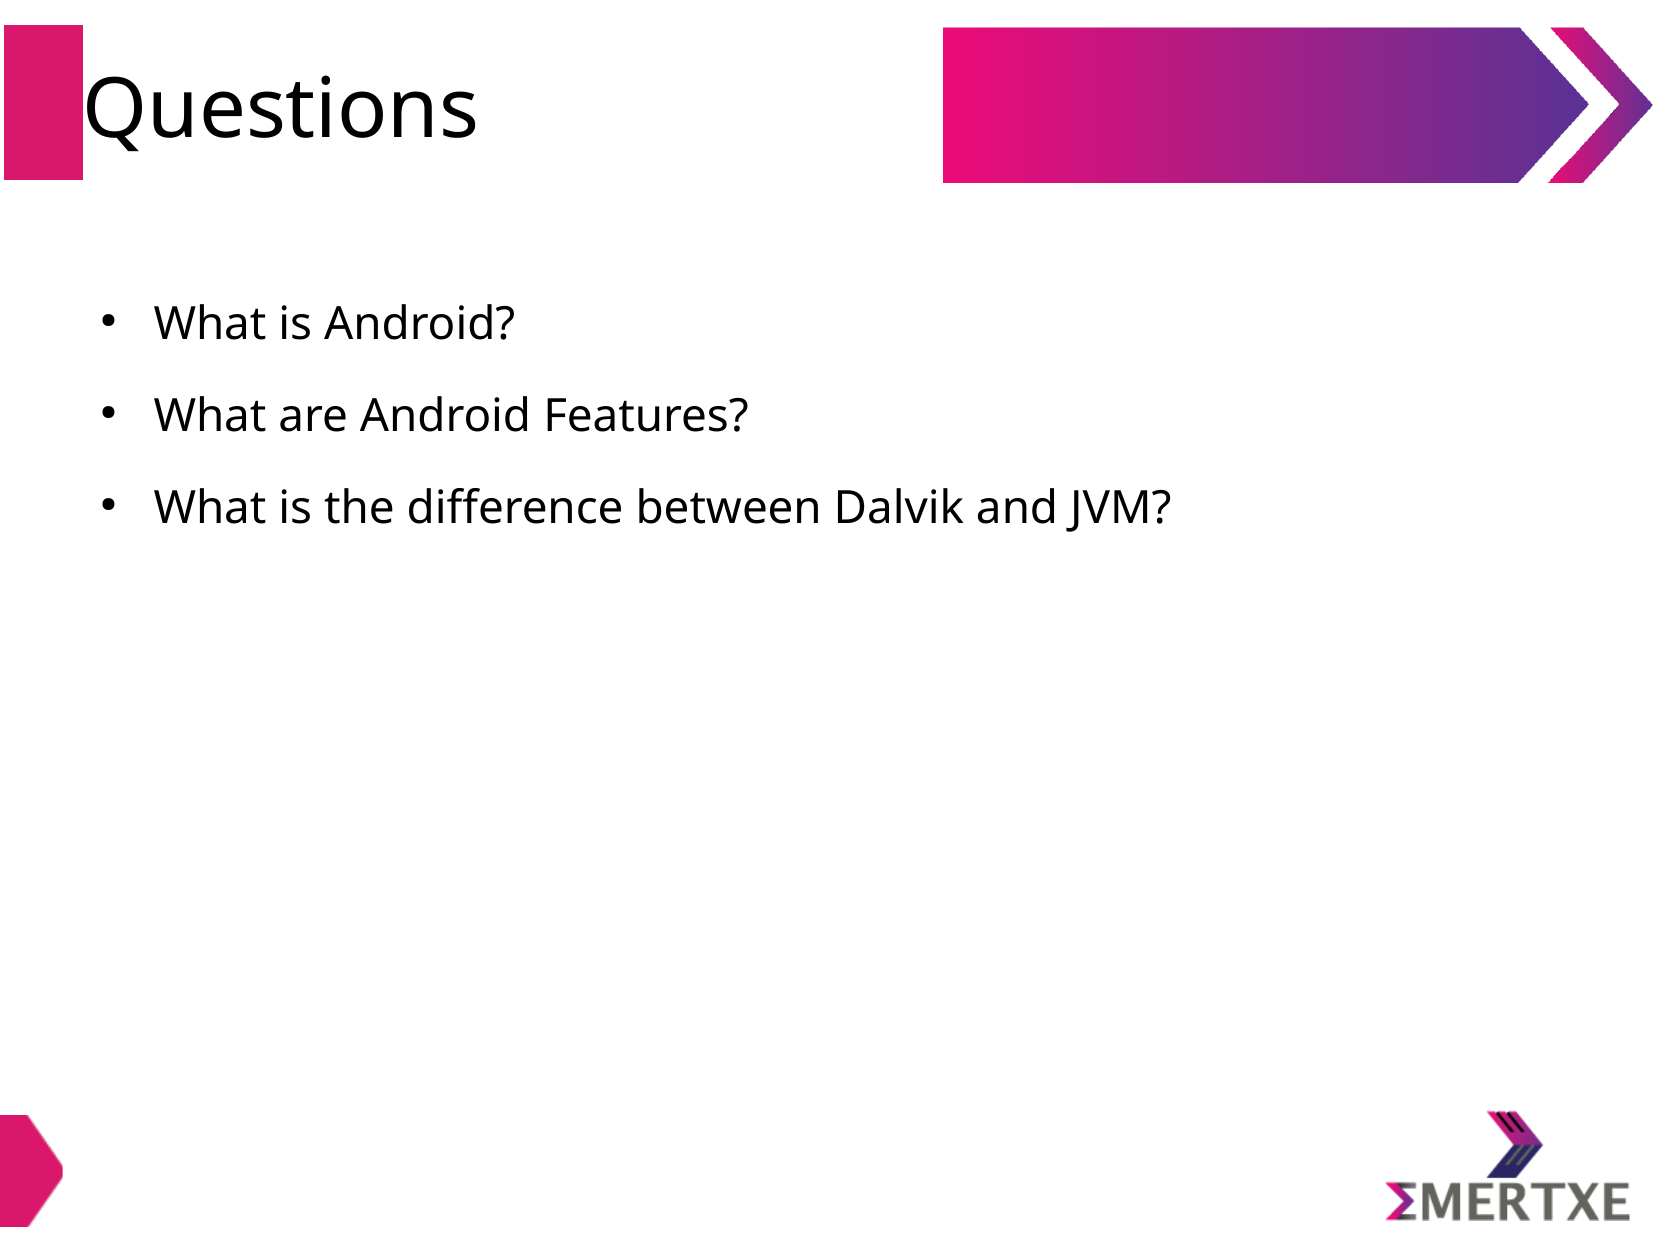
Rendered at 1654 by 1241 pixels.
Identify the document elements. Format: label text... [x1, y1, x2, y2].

picture [1571, 27, 1653, 183]
list What is Android? What are Android Features? What is the difference between Dalvik and JVM? [82, 290, 1571, 1010]
picture [1385, 1107, 1631, 1221]
title Questions [82, 2, 1571, 210]
